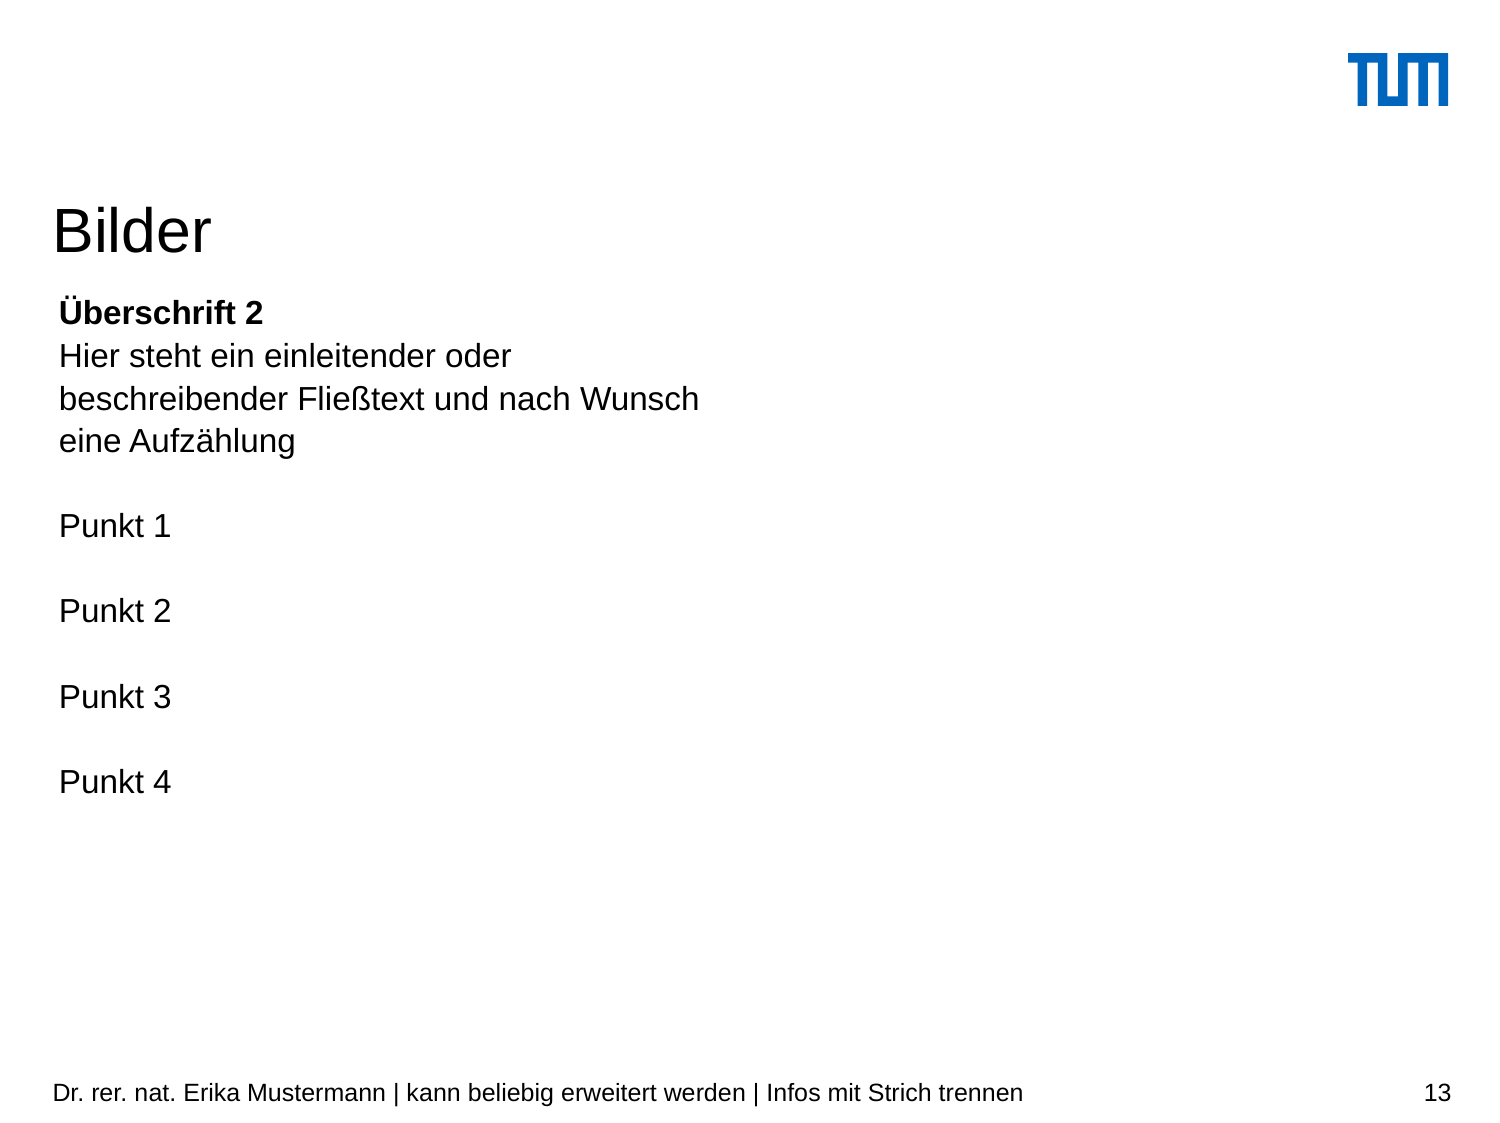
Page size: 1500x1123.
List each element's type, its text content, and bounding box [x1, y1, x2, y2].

list Überschrift 2 Hier steht ein einleitender oder beschreibender Fließtext und nach Wunsch eine Aufzählung Punkt 1 Punkt 2 Punkt 3 Punkt 4 [59, 289, 739, 1063]
title Bilder [52, 195, 1453, 266]
